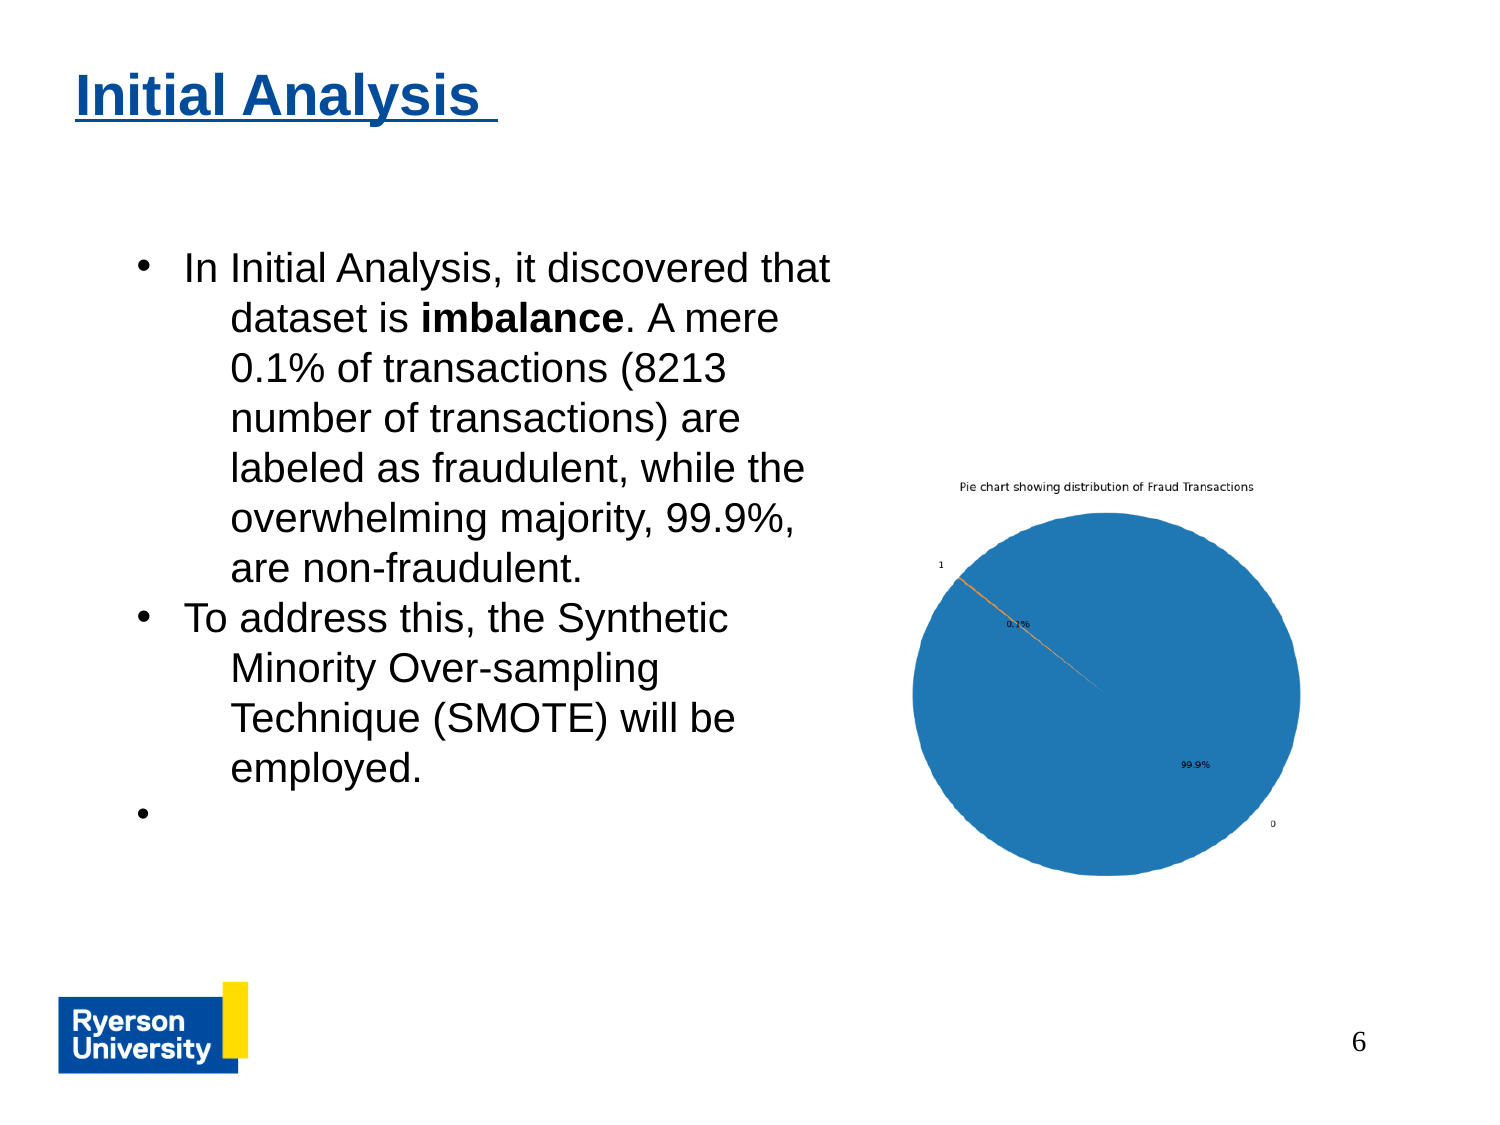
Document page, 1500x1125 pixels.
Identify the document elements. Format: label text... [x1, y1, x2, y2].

text_box [1336, 1009, 1445, 1070]
picture [888, 470, 1315, 882]
title Initial Analysis [59, 64, 1446, 240]
text_box In Initial Analysis, it discovered that dataset is imbalance. A mere 0.1% of transactions (8213 number of transactions) are labeled as fraudulent, while the overwhelming majority, 99.9%, are non-fraudulent. To address this, the Synthetic Minority Over-sampling Technique (SMOTE) will be employed. [121, 233, 868, 935]
